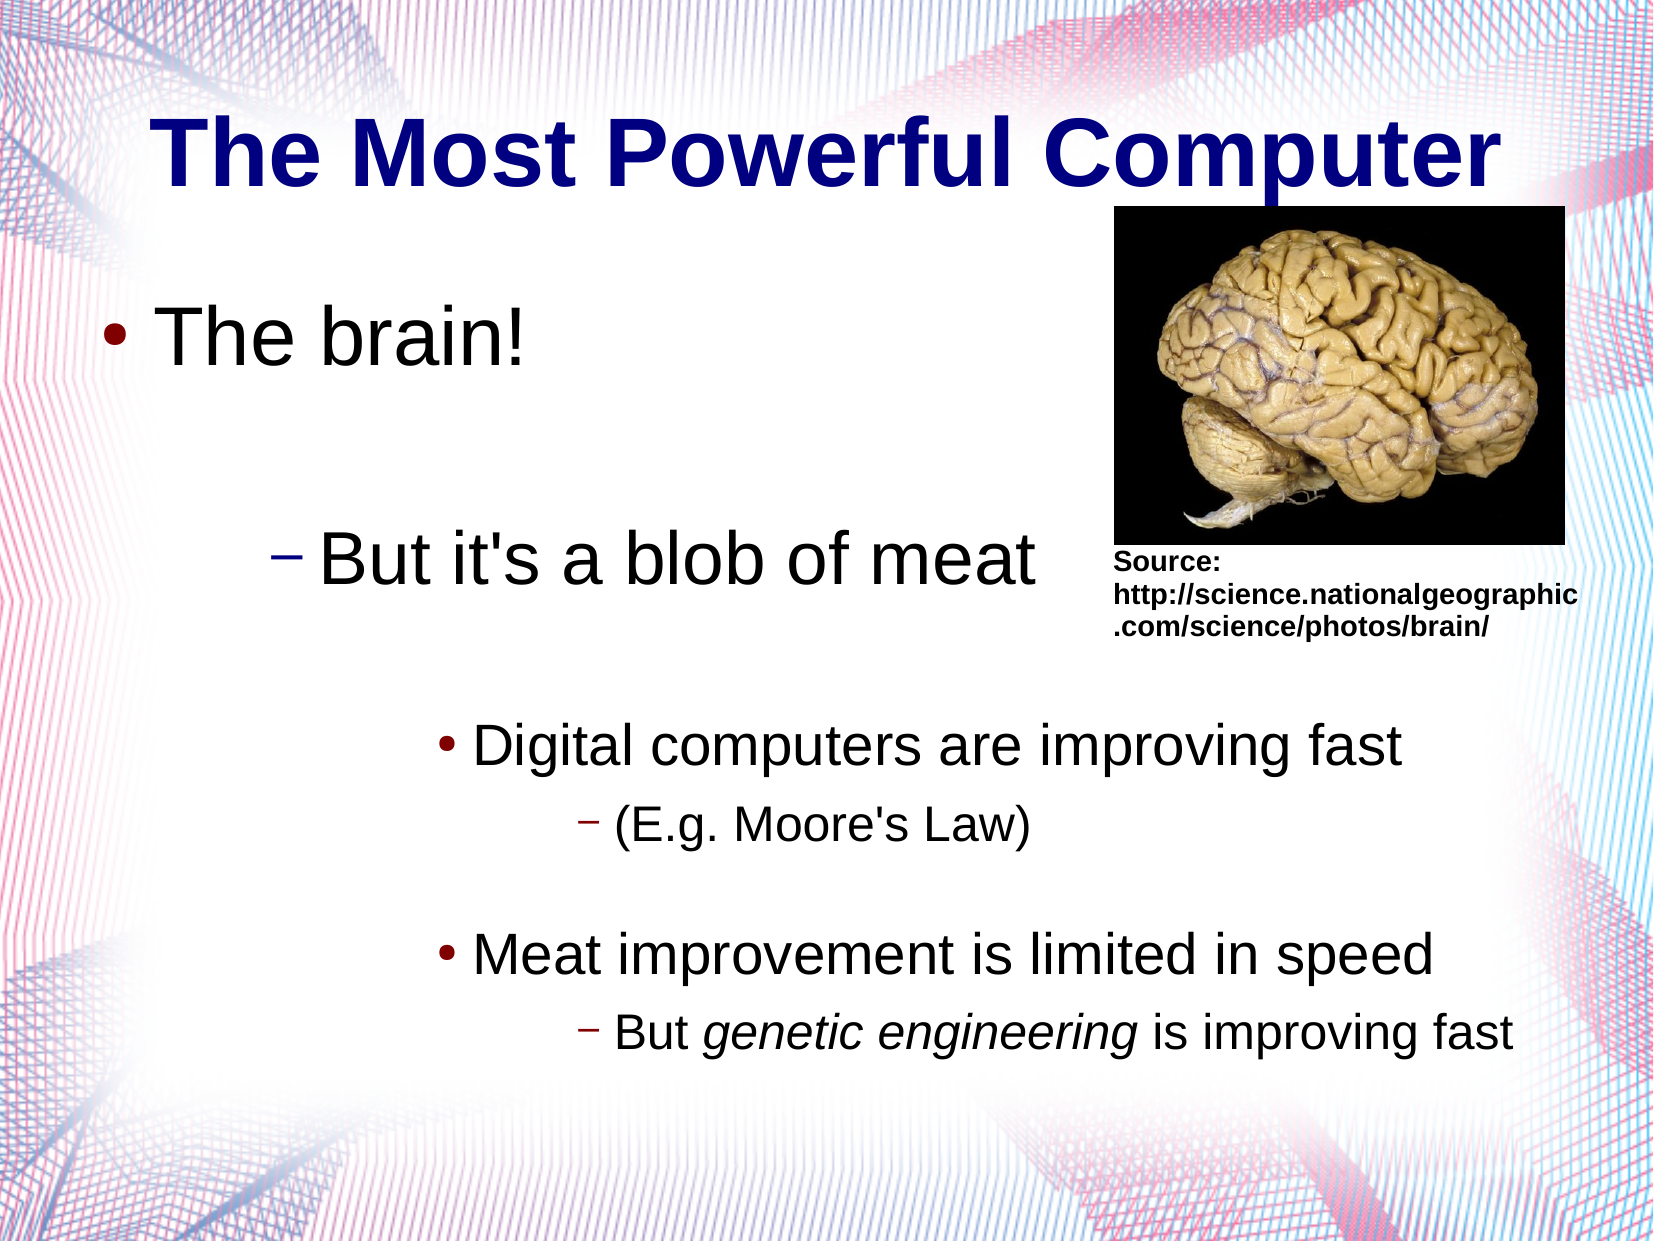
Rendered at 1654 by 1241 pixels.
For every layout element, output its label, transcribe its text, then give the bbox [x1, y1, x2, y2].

title The Most Powerful Computer [82, 49, 1571, 257]
list The brain! But it's a blob of meat Digital computers are improving fast (E.g. Moore's Law) Meat improvement is limited in speed But genetic engineering is improving fast [82, 290, 1571, 1109]
text_box Source: http://science.nationalgeographic.com/science/photos/brain/ [1098, 537, 1601, 653]
picture [0, 0, 1654, 1241]
